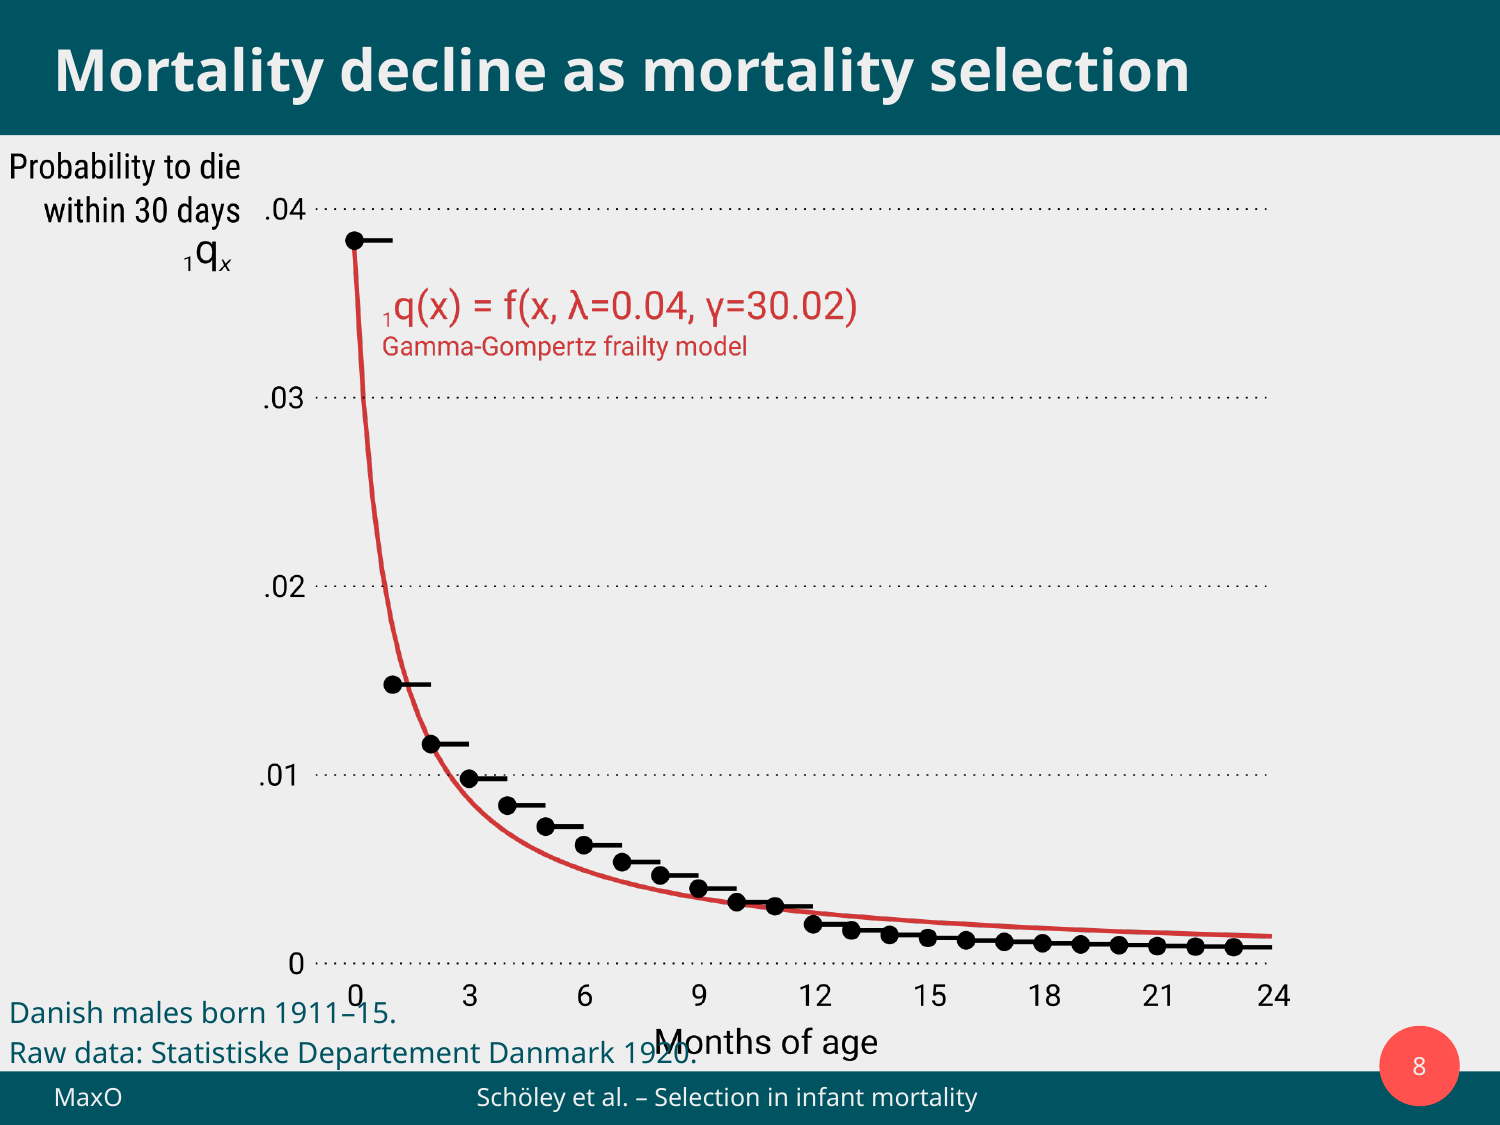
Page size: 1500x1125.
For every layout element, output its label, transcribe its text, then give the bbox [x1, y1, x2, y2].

picture [11, 152, 1291, 1061]
text_box Danish males born 1911–15. Raw data: Statistiske Departement Danmark 1920. [0, 984, 760, 1078]
title Mortality decline as mortality selection [53, 0, 1447, 141]
